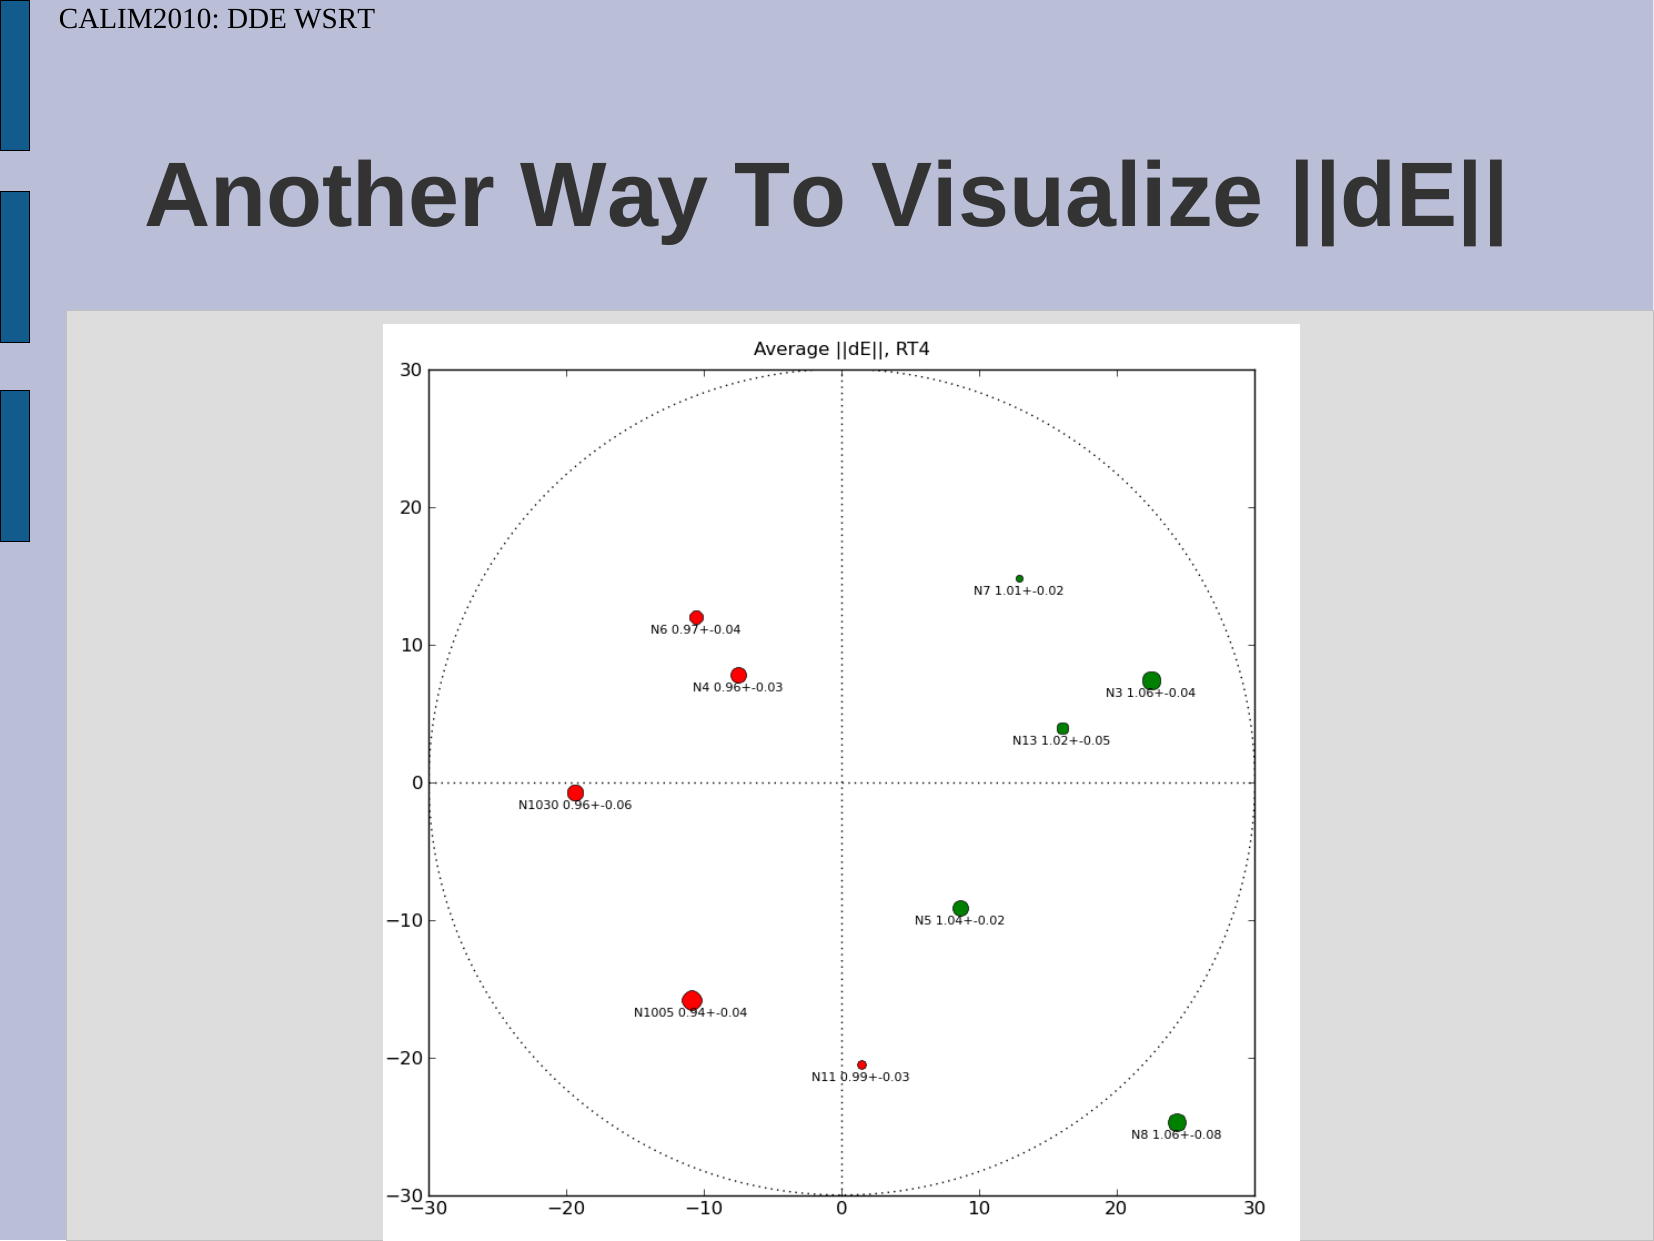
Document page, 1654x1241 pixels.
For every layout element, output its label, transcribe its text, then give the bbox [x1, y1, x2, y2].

picture [383, 324, 1300, 1241]
title Another Way To Visualize ||dE|| [121, 98, 1534, 291]
